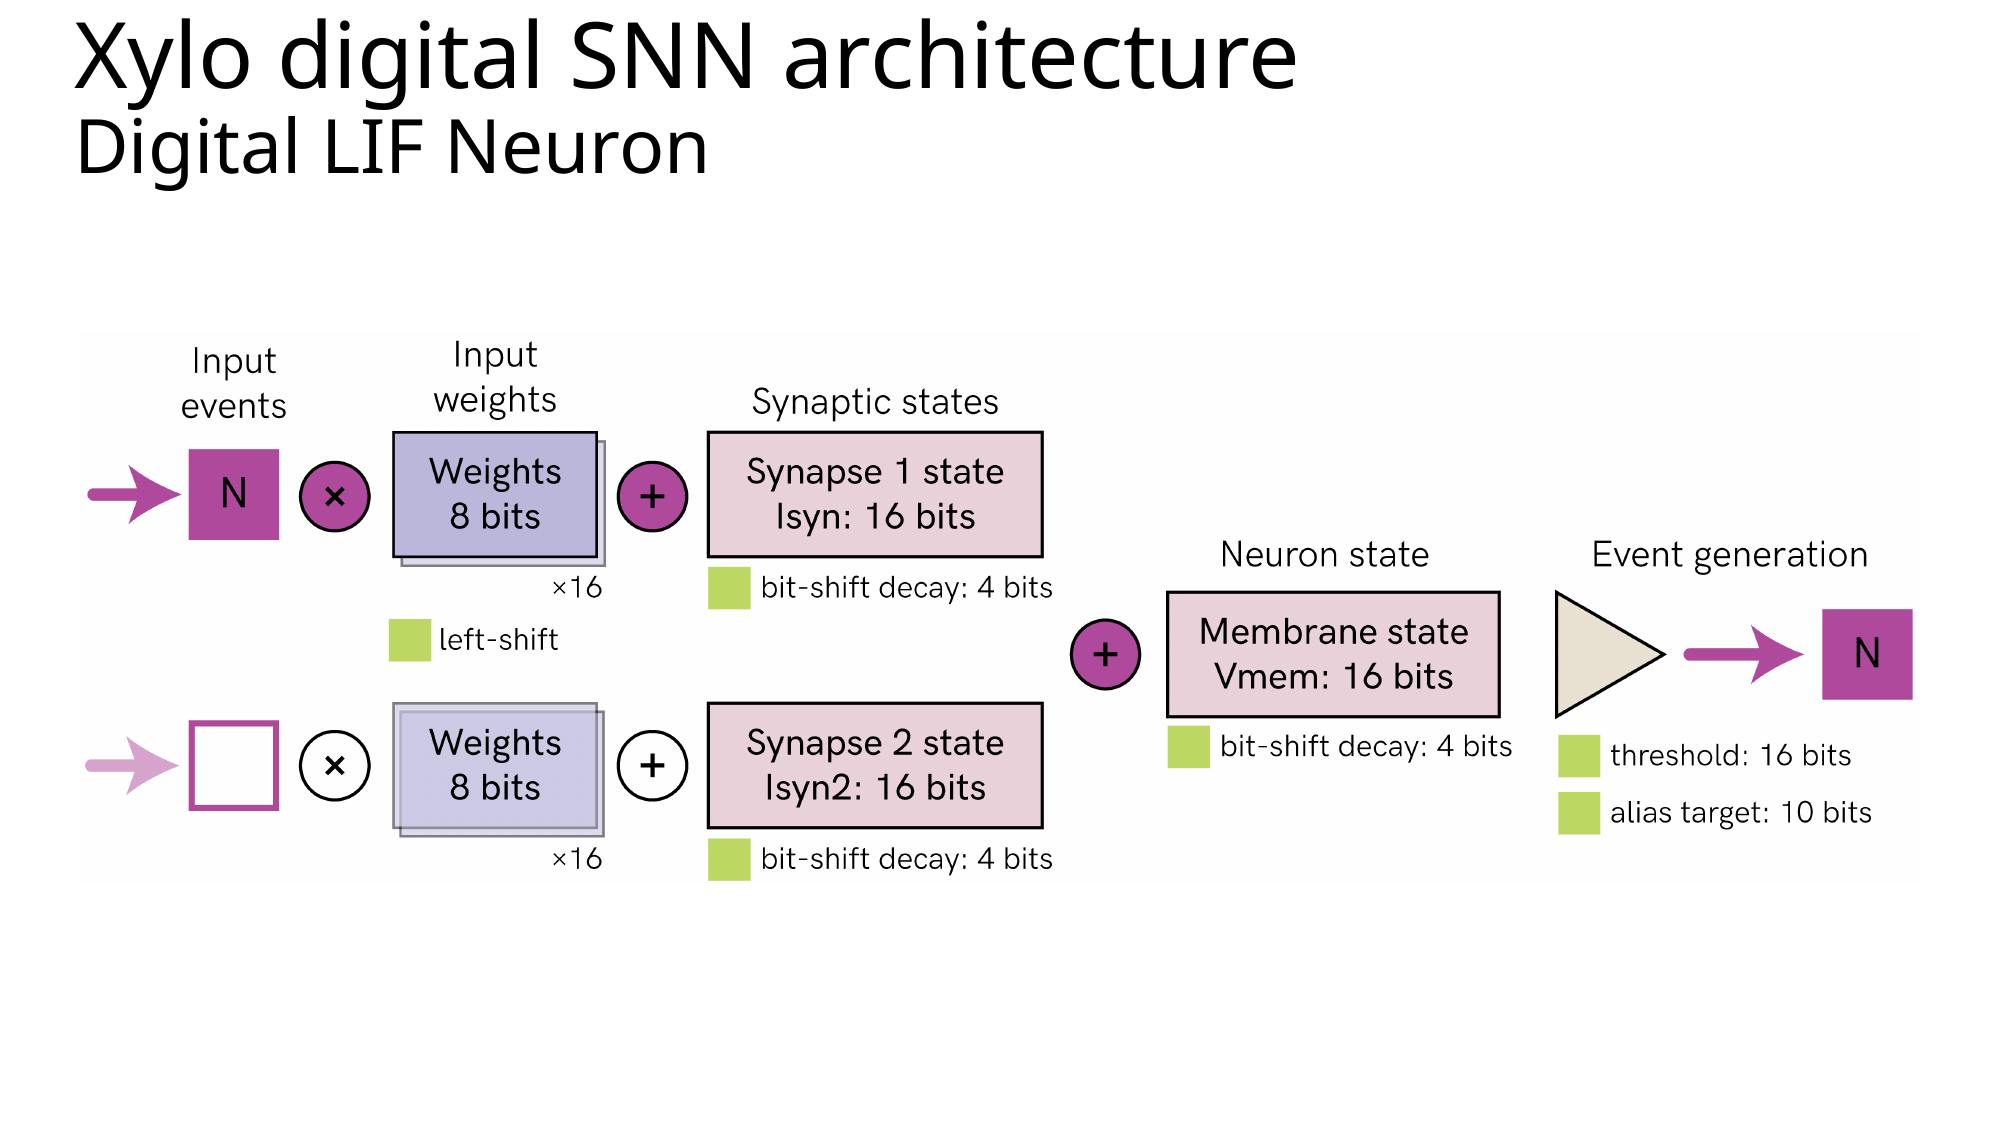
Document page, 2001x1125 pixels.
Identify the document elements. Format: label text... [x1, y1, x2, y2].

picture [79, 331, 1921, 883]
title Xylo digital SNN architecture Digital LIF Neuron [59, 1, 1785, 220]
